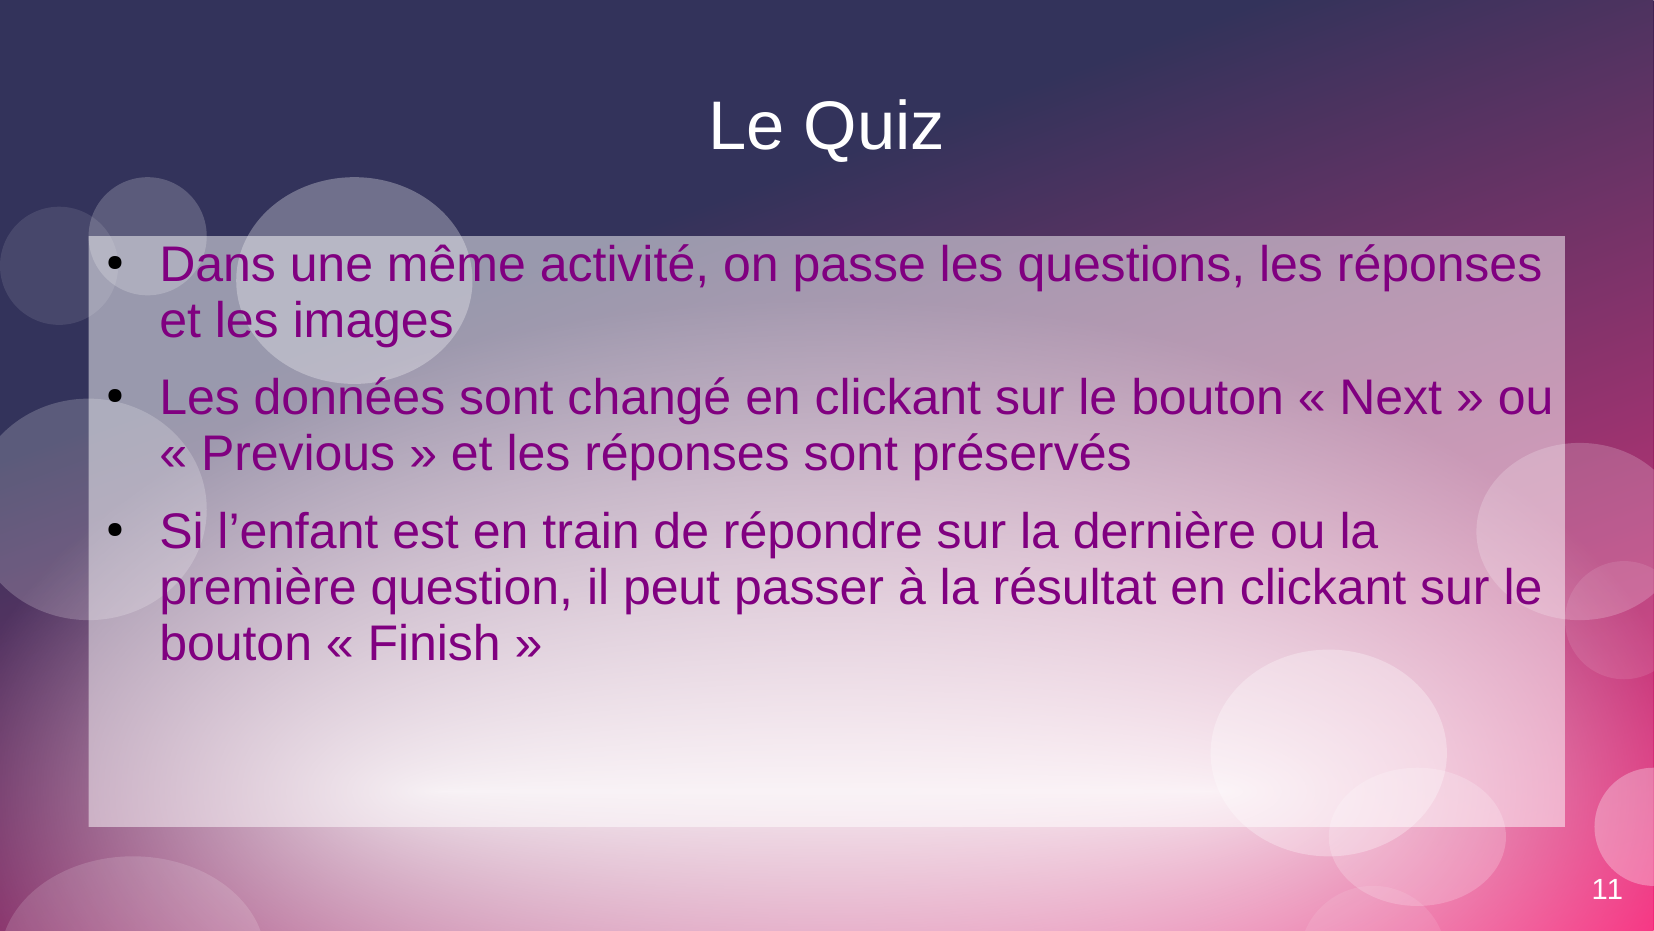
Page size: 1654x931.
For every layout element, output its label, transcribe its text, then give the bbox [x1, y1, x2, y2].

title Le Quiz [88, 44, 1565, 207]
list Dans une même activité, on passe les questions, les réponses et les images Les données sont changé en clickant sur le bouton « Next » ou « Previous » et les réponses sont préservés Si l’enfant est en train de répondre sur la dernière ou la première question, il peut passer à la résultat en clickant sur le bouton « Finish » [88, 236, 1565, 827]
